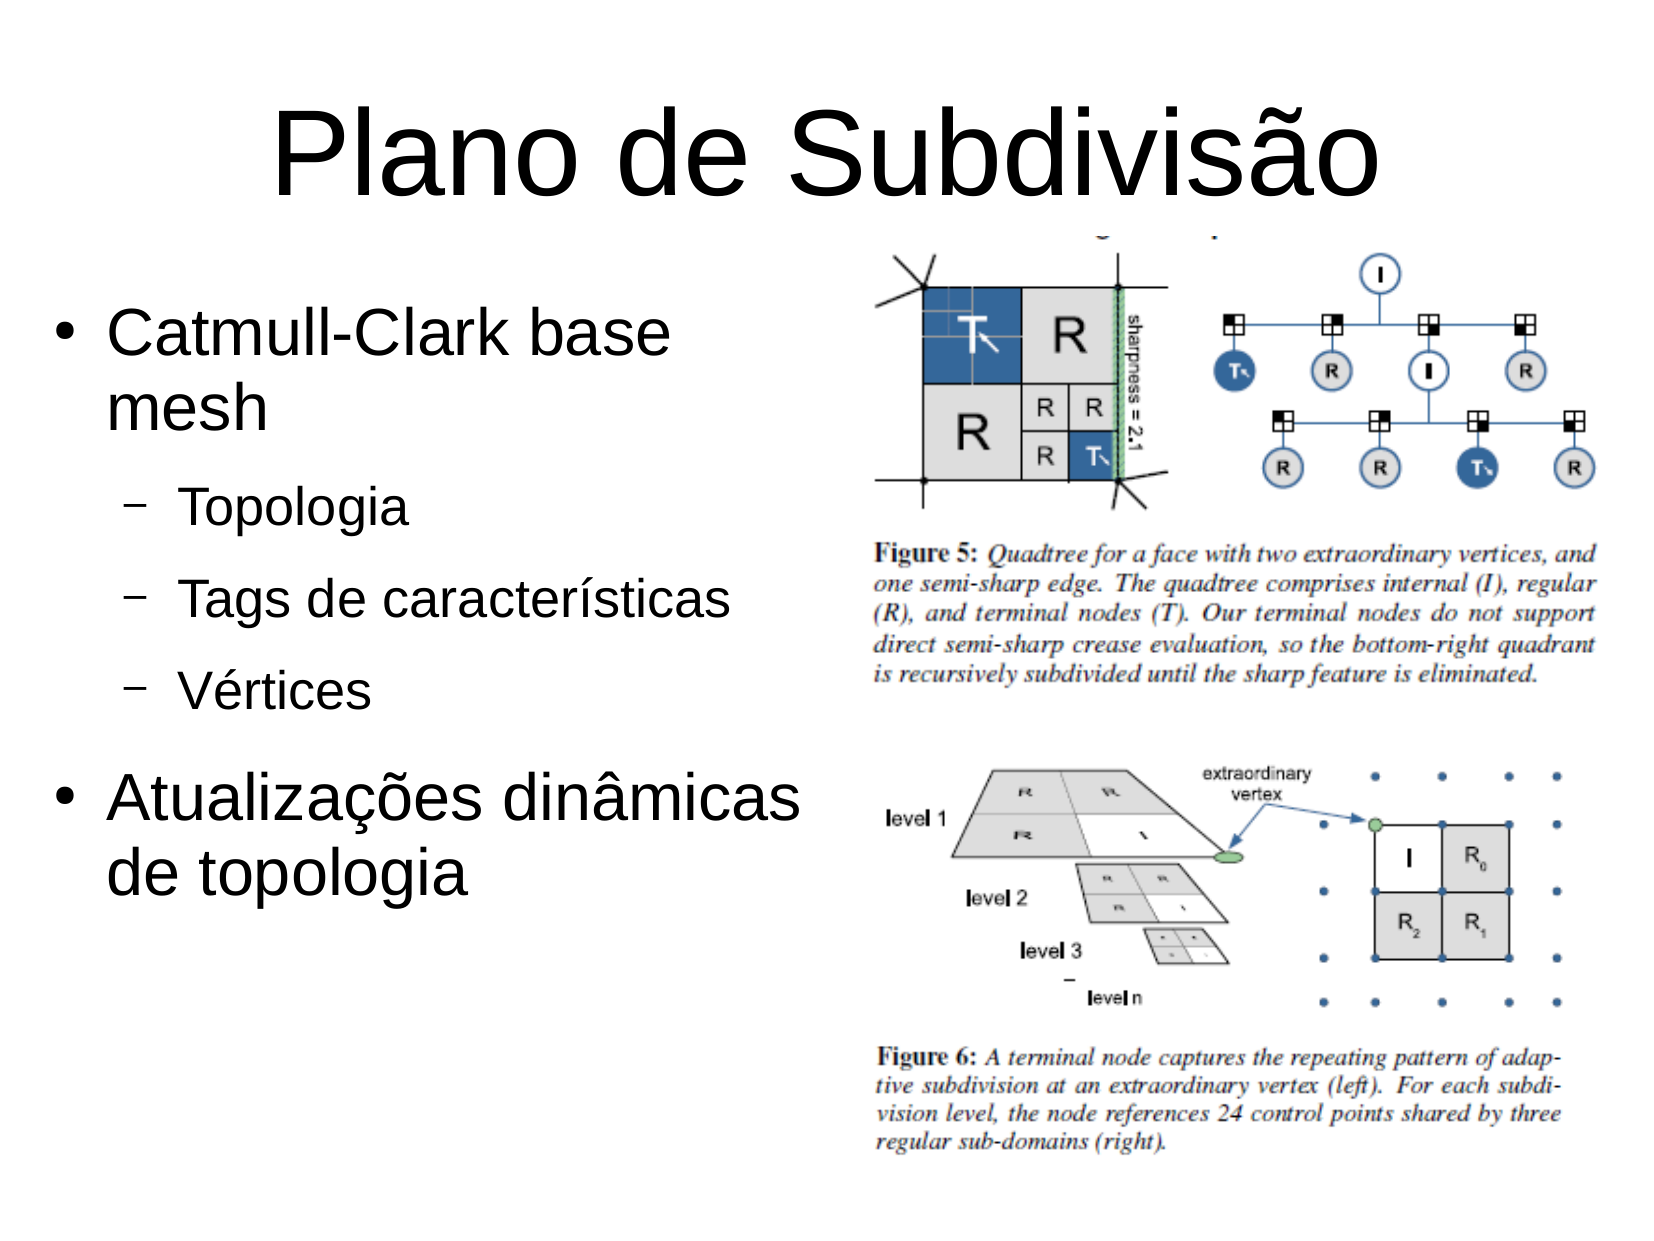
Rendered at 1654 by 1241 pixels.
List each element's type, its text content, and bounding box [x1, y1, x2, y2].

picture [829, 738, 1595, 1176]
title Plano de Subdivisão [82, 49, 1571, 257]
picture [831, 236, 1619, 697]
list Catmull-Clark base mesh Topologia Tags de características Vértices Atualizações dinâmicas de topologia [35, 295, 804, 1087]
